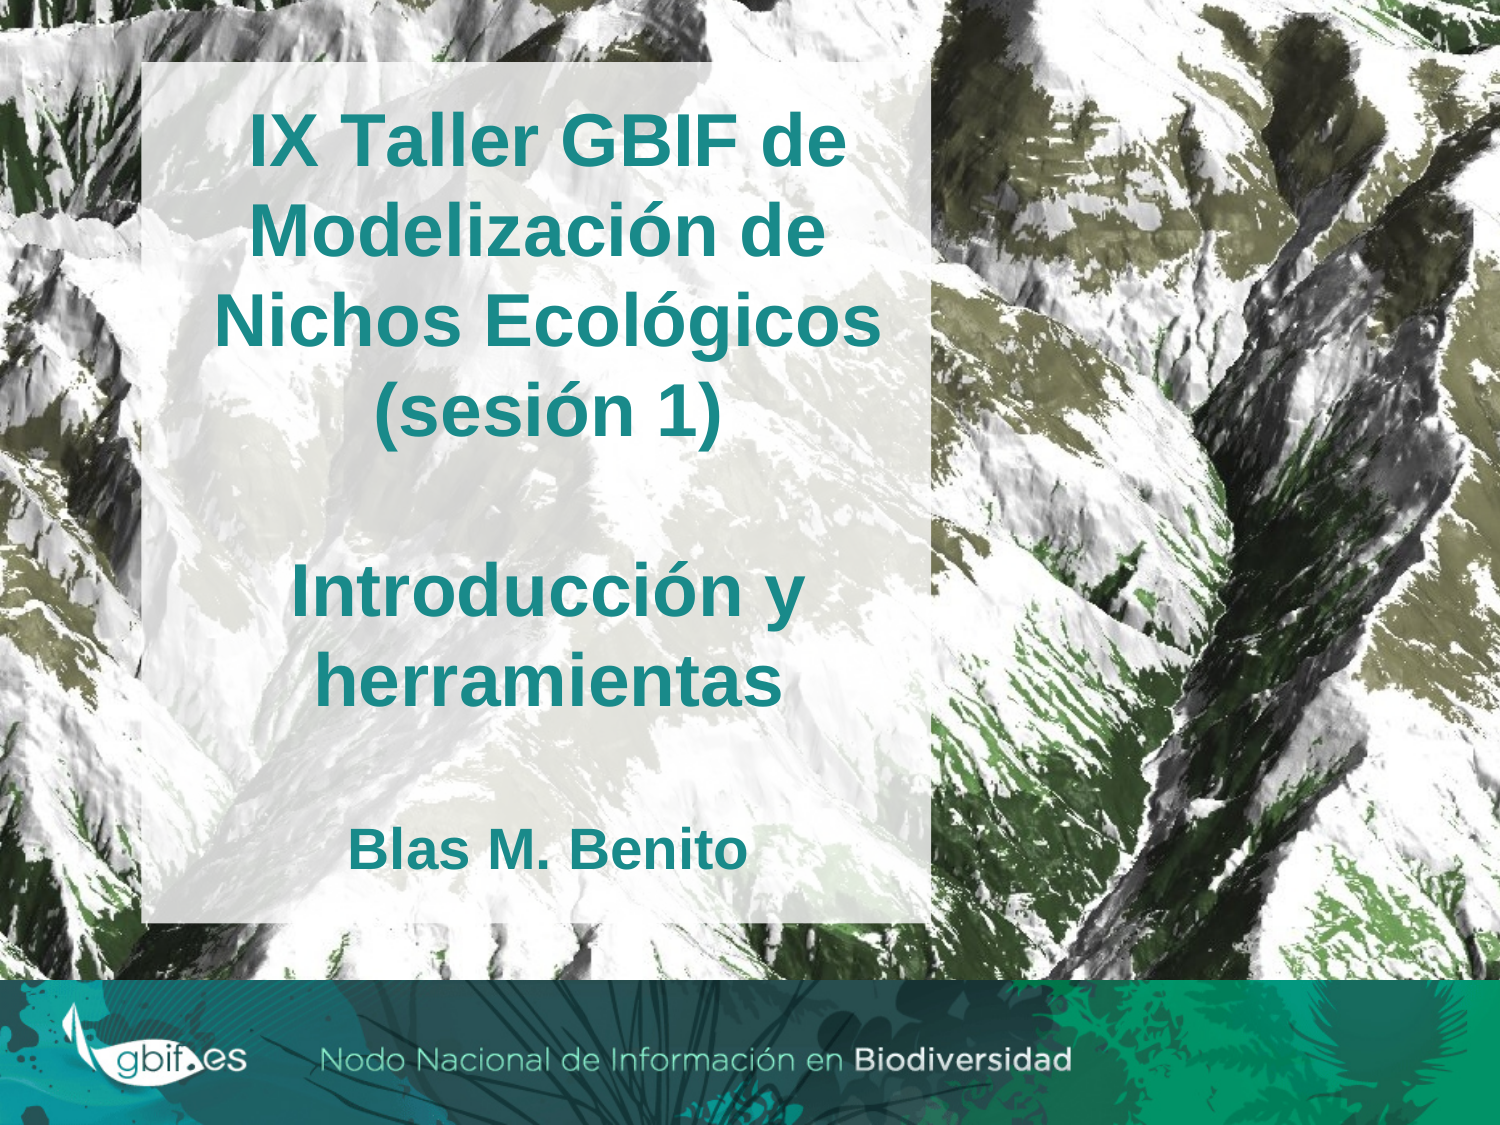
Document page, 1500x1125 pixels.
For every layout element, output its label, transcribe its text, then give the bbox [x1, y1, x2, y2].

text_box IX Taller GBIF de Modelización de Nichos Ecológicos (sesión 1) Introducción y herramientas Blas M. Benito [167, 83, 931, 889]
picture [0, 0, 1500, 1125]
text_box [141, 62, 932, 924]
